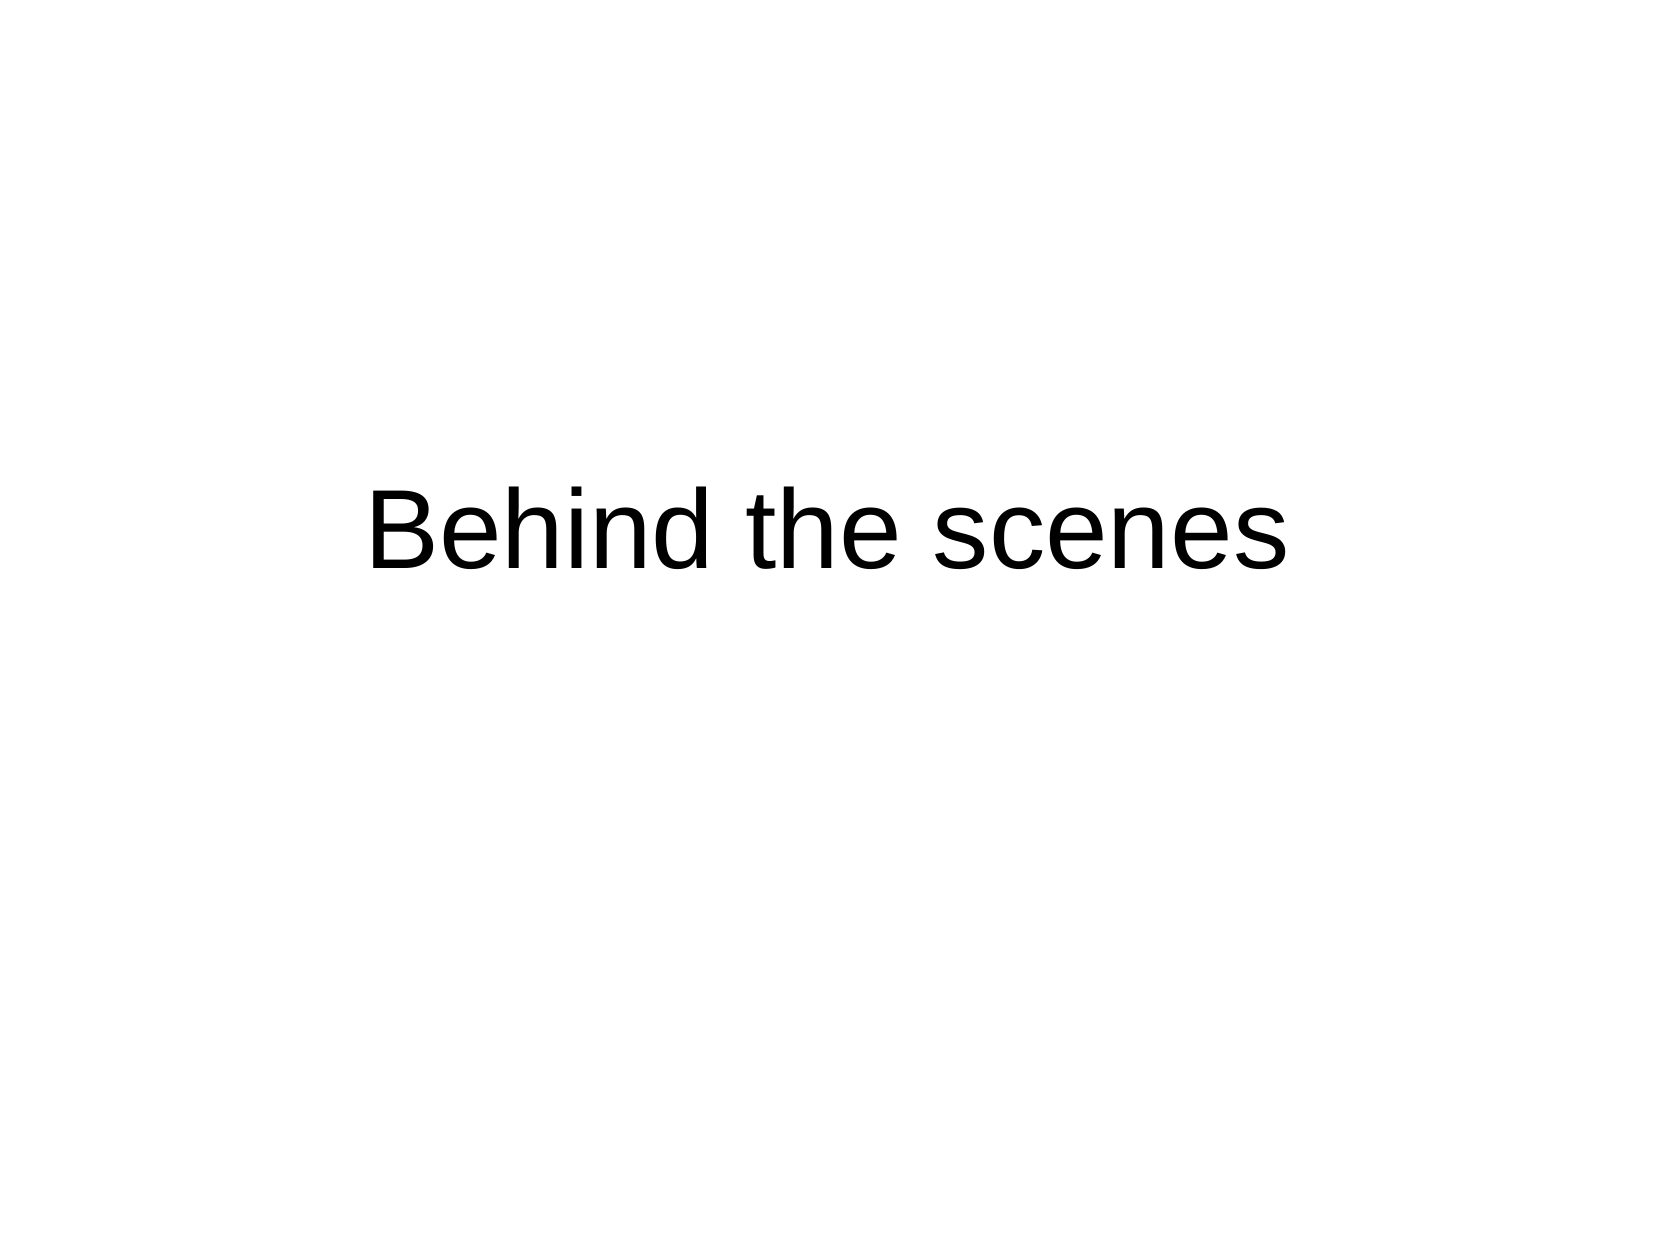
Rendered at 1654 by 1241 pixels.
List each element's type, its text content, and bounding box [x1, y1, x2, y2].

subtitle Behind the scenes [82, 49, 1571, 1010]
